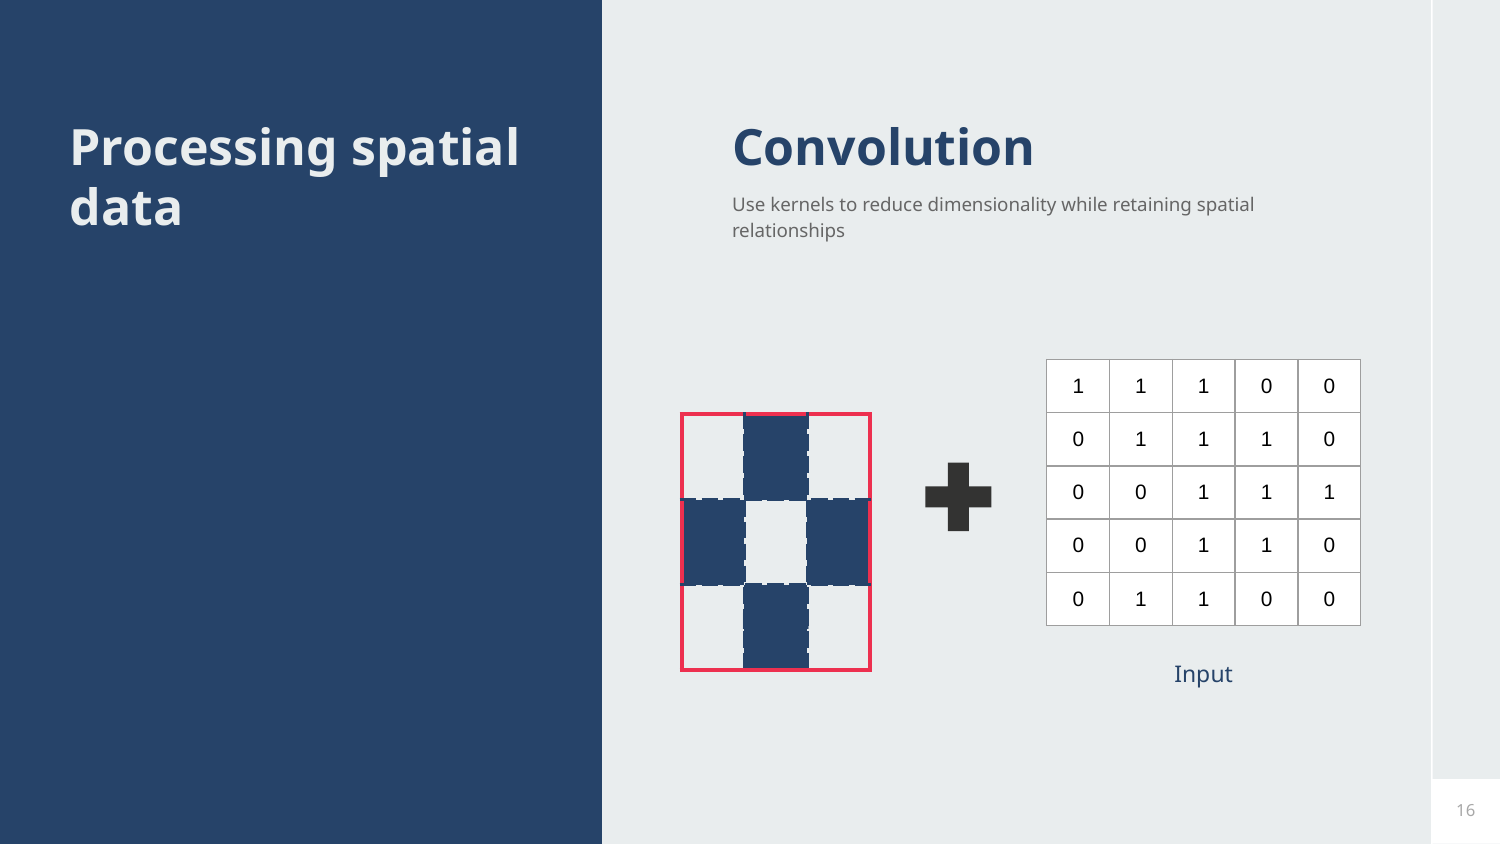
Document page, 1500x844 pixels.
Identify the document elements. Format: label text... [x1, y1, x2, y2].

table_cell 1 [1173, 413, 1234, 465]
title Processing spatial data [54, 99, 582, 703]
table_cell 1 [1299, 467, 1360, 518]
table_cell 1 [1173, 467, 1234, 518]
table_cell [684, 643, 744, 668]
table_cell [744, 500, 807, 585]
table_header [744, 416, 807, 500]
table_cell 0 [1110, 520, 1172, 572]
table_cell 0 [1047, 467, 1109, 518]
table_cell 0 [1047, 413, 1109, 465]
list Use kernels to reduce dimensionality while retaining spatial relationships [717, 194, 1313, 256]
table_cell 0 [1299, 413, 1360, 465]
slide_number <number> [1400, 779, 1491, 844]
table_header [684, 416, 744, 500]
table_cell 0 [1299, 573, 1360, 625]
table_header 0 [1299, 360, 1360, 412]
table_header 1 [1173, 360, 1234, 412]
table_header 0 [1236, 360, 1297, 412]
table_cell 1 [1110, 573, 1172, 625]
table_cell [744, 643, 807, 668]
table_cell [684, 500, 744, 585]
table_header 1 [1047, 360, 1109, 412]
table_cell 0 [1299, 520, 1360, 572]
table_cell 0 [1047, 573, 1109, 625]
subtitle Input [1046, 640, 1361, 696]
table_cell [807, 500, 868, 585]
table_cell 1 [1110, 413, 1172, 465]
table_cell 0 [1047, 520, 1109, 572]
table_cell 1 [1173, 573, 1234, 625]
table_cell 0 [1110, 467, 1172, 518]
title Convolution [717, 99, 1367, 194]
table_cell 1 [1173, 520, 1234, 572]
table_cell 1 [1236, 520, 1297, 572]
table_header 1 [1110, 360, 1172, 412]
table_cell 1 [1236, 467, 1297, 518]
table_cell 1 [1236, 413, 1297, 465]
table_cell [807, 643, 868, 668]
subtitle Kernel [681, 587, 871, 643]
text_box [925, 462, 992, 532]
table_header [807, 416, 868, 500]
table_cell 0 [1236, 573, 1297, 625]
